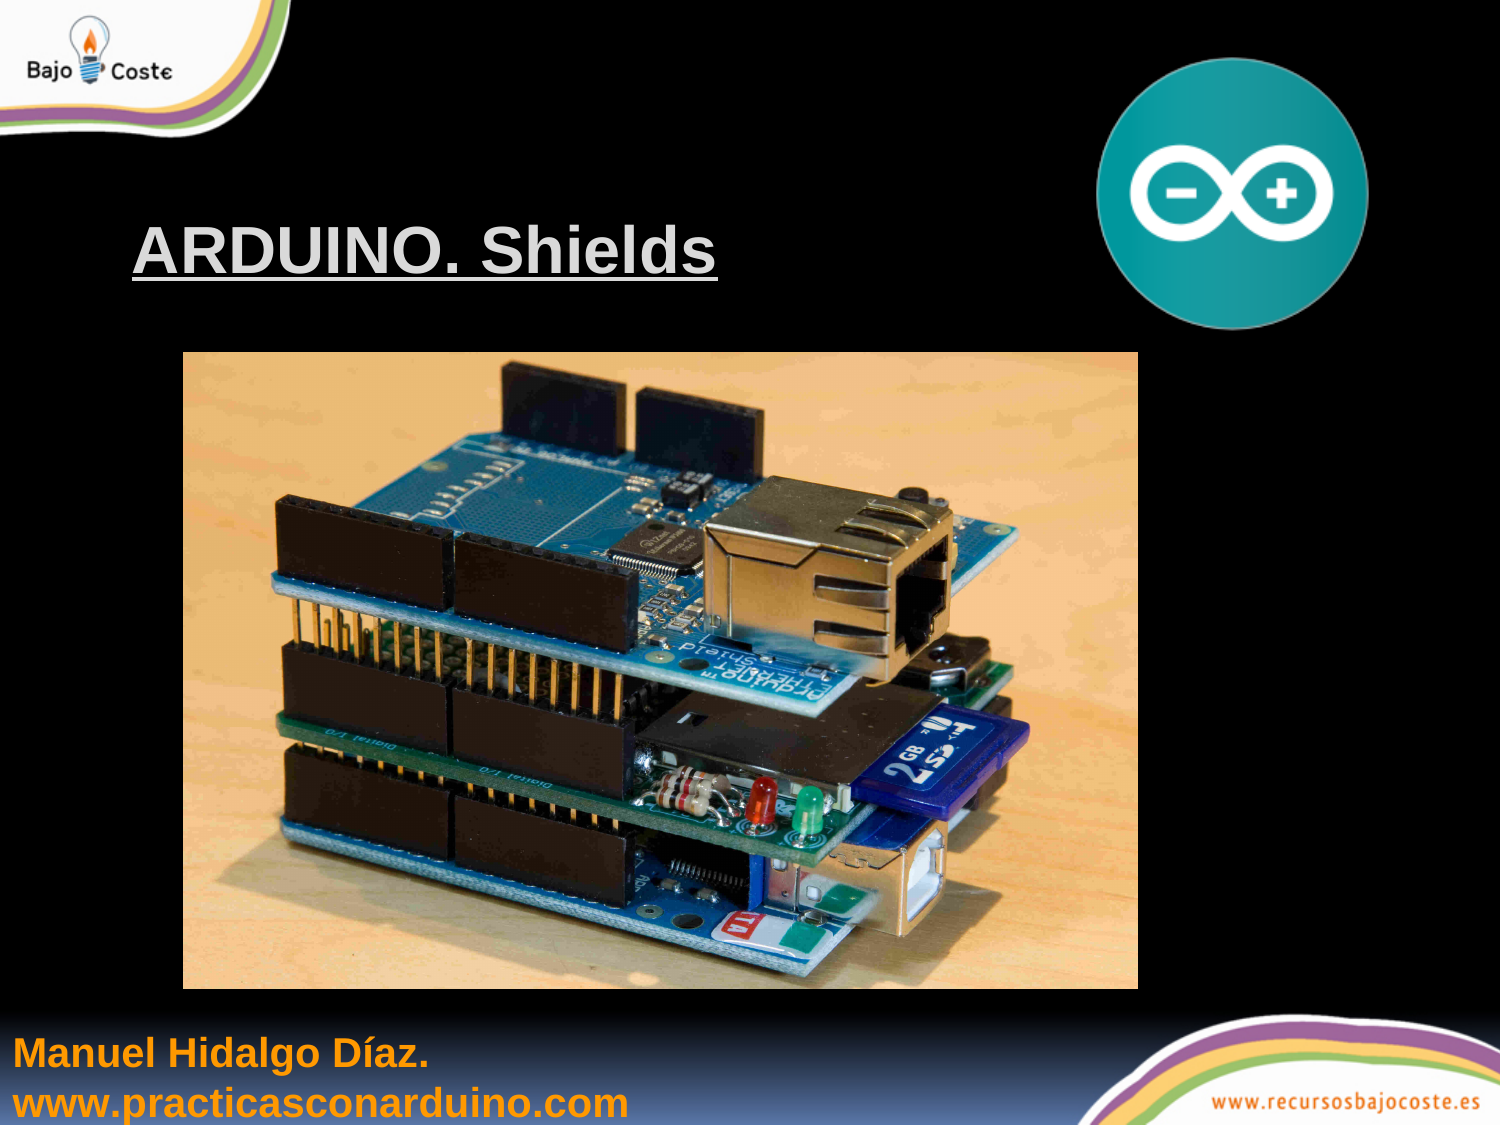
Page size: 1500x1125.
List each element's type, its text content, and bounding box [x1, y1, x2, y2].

text_box ARDUINO. Shields [117, 199, 1416, 961]
picture [0, 0, 1500, 1125]
text_box Manuel Hidalgo Díaz. www.practicasconarduino.com [0, 1017, 683, 1125]
